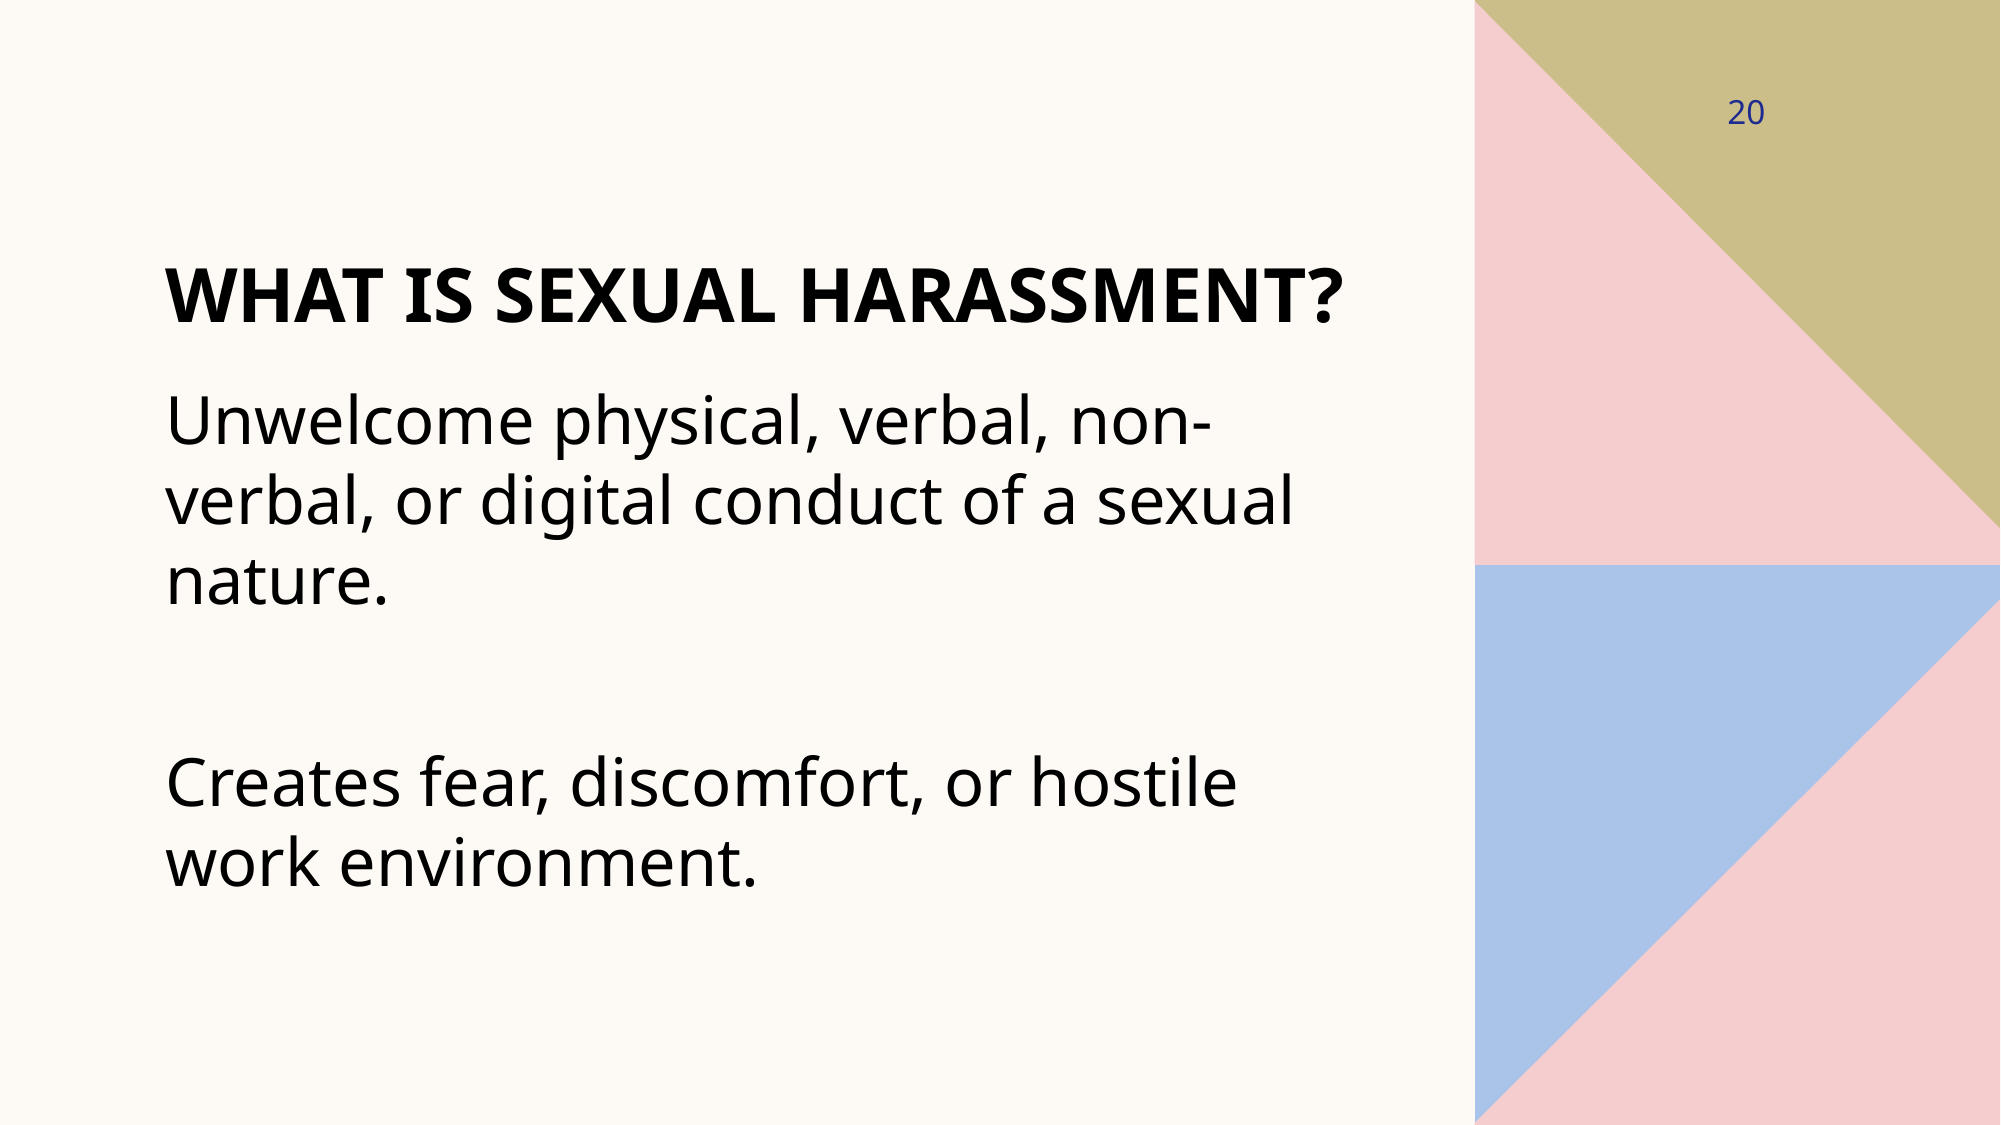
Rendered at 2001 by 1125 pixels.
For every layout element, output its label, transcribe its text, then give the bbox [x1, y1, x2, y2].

title What is Sexual Harassment? [150, 136, 1429, 338]
text_box [1712, 75, 1875, 153]
list Unwelcome physical, verbal, non-verbal, or digital conduct of a sexual nature. Creates fear, discomfort, or hostile work environment. [150, 377, 1429, 989]
